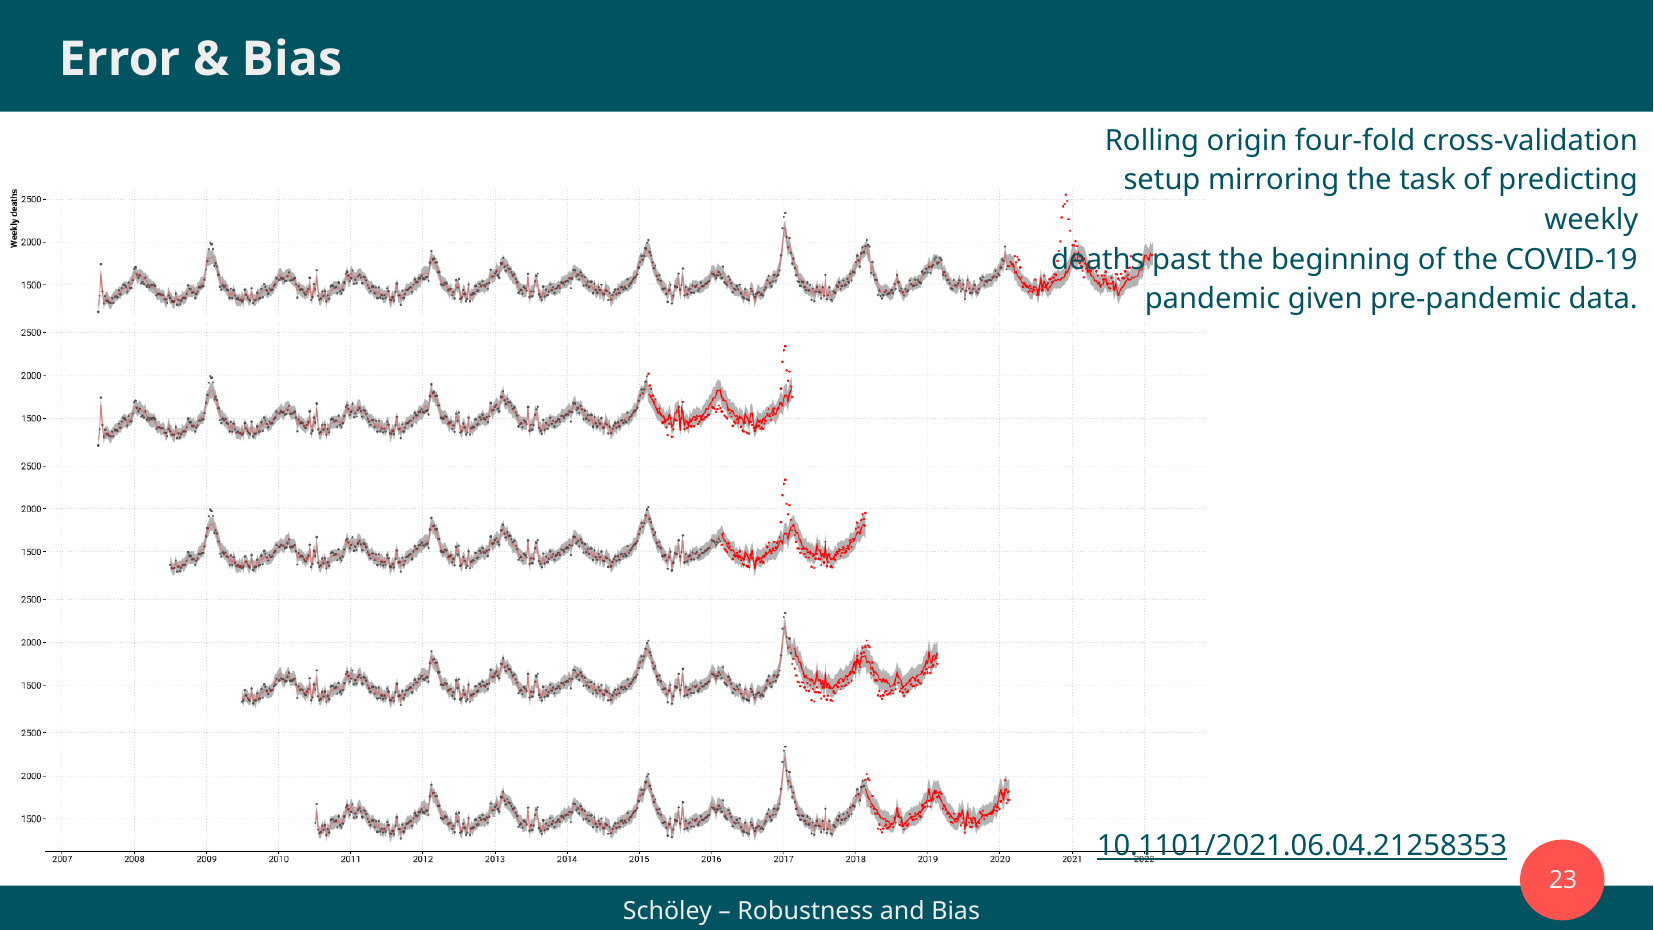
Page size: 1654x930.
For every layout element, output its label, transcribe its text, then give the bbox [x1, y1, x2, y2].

title Error & Bias [58, 0, 1594, 117]
picture [9, 180, 1207, 864]
text_box 10.1101/2021.06.04.21258353 [1082, 817, 1653, 871]
text_box Rolling origin four-fold cross-validation setup mirroring the task of predicting weekly deaths past the beginning of the COVID-19 pandemic given pre-pandemic data. [1023, 111, 1653, 403]
